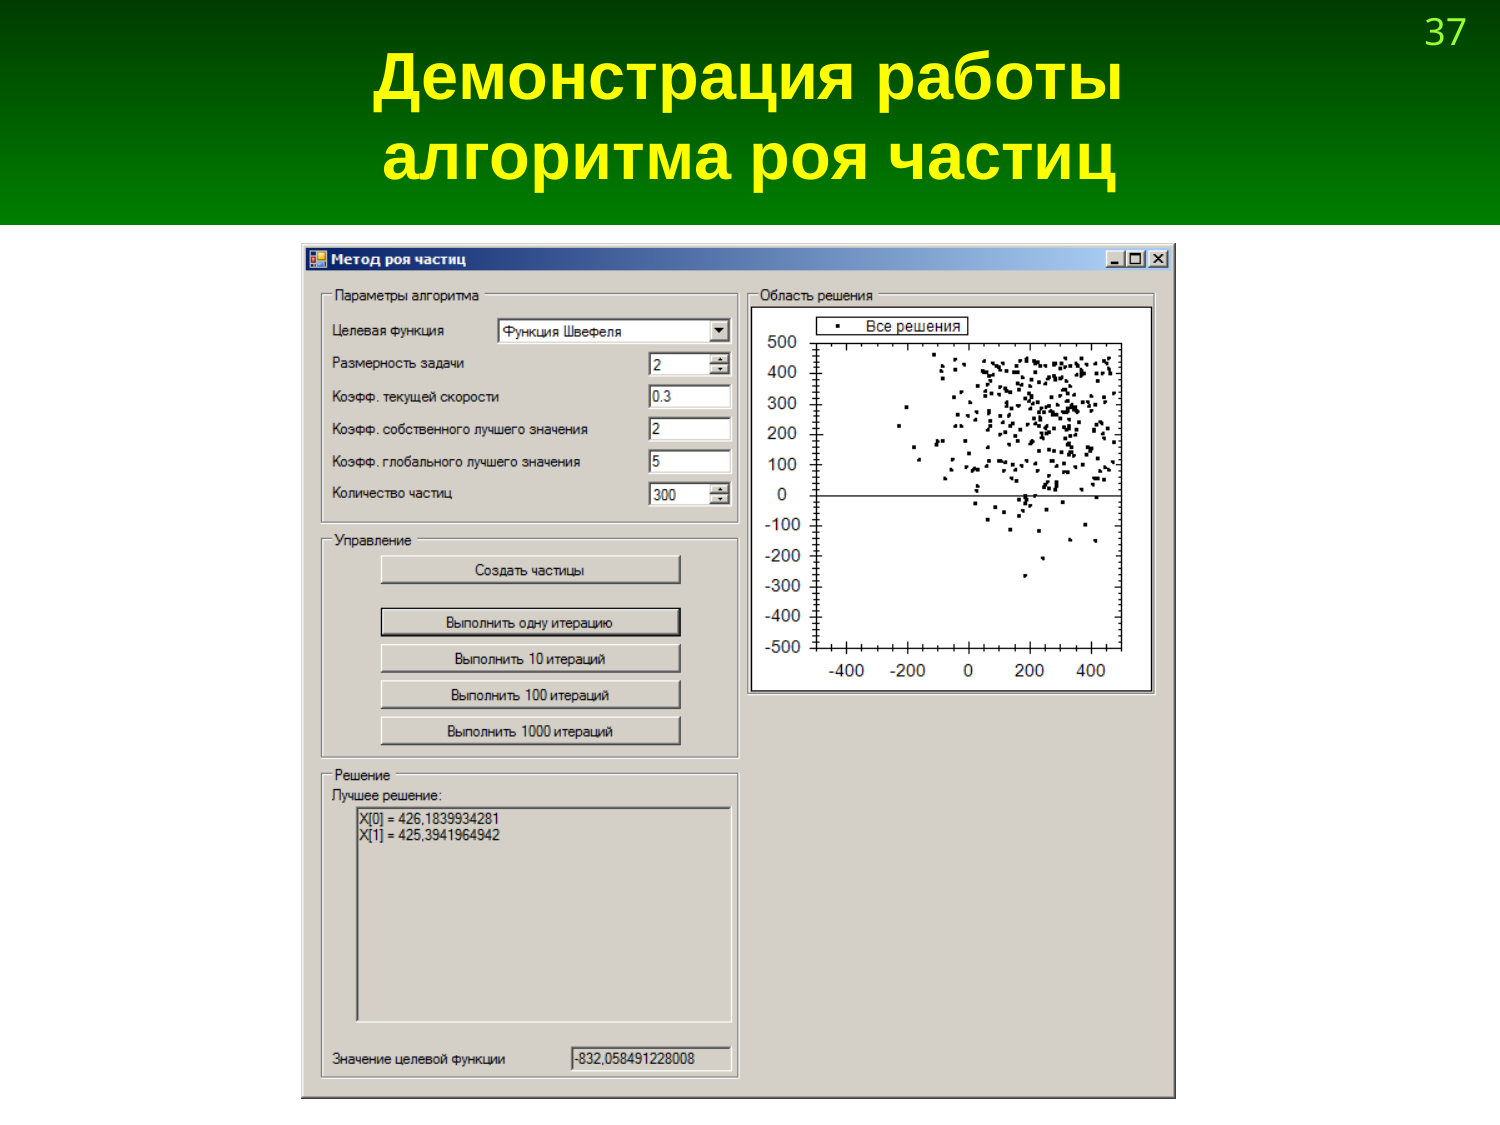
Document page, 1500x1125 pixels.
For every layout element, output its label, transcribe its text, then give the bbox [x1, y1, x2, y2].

picture [301, 243, 1176, 1099]
title Демонстрация работы алгоритма роя частиц [112, 18, 1388, 207]
